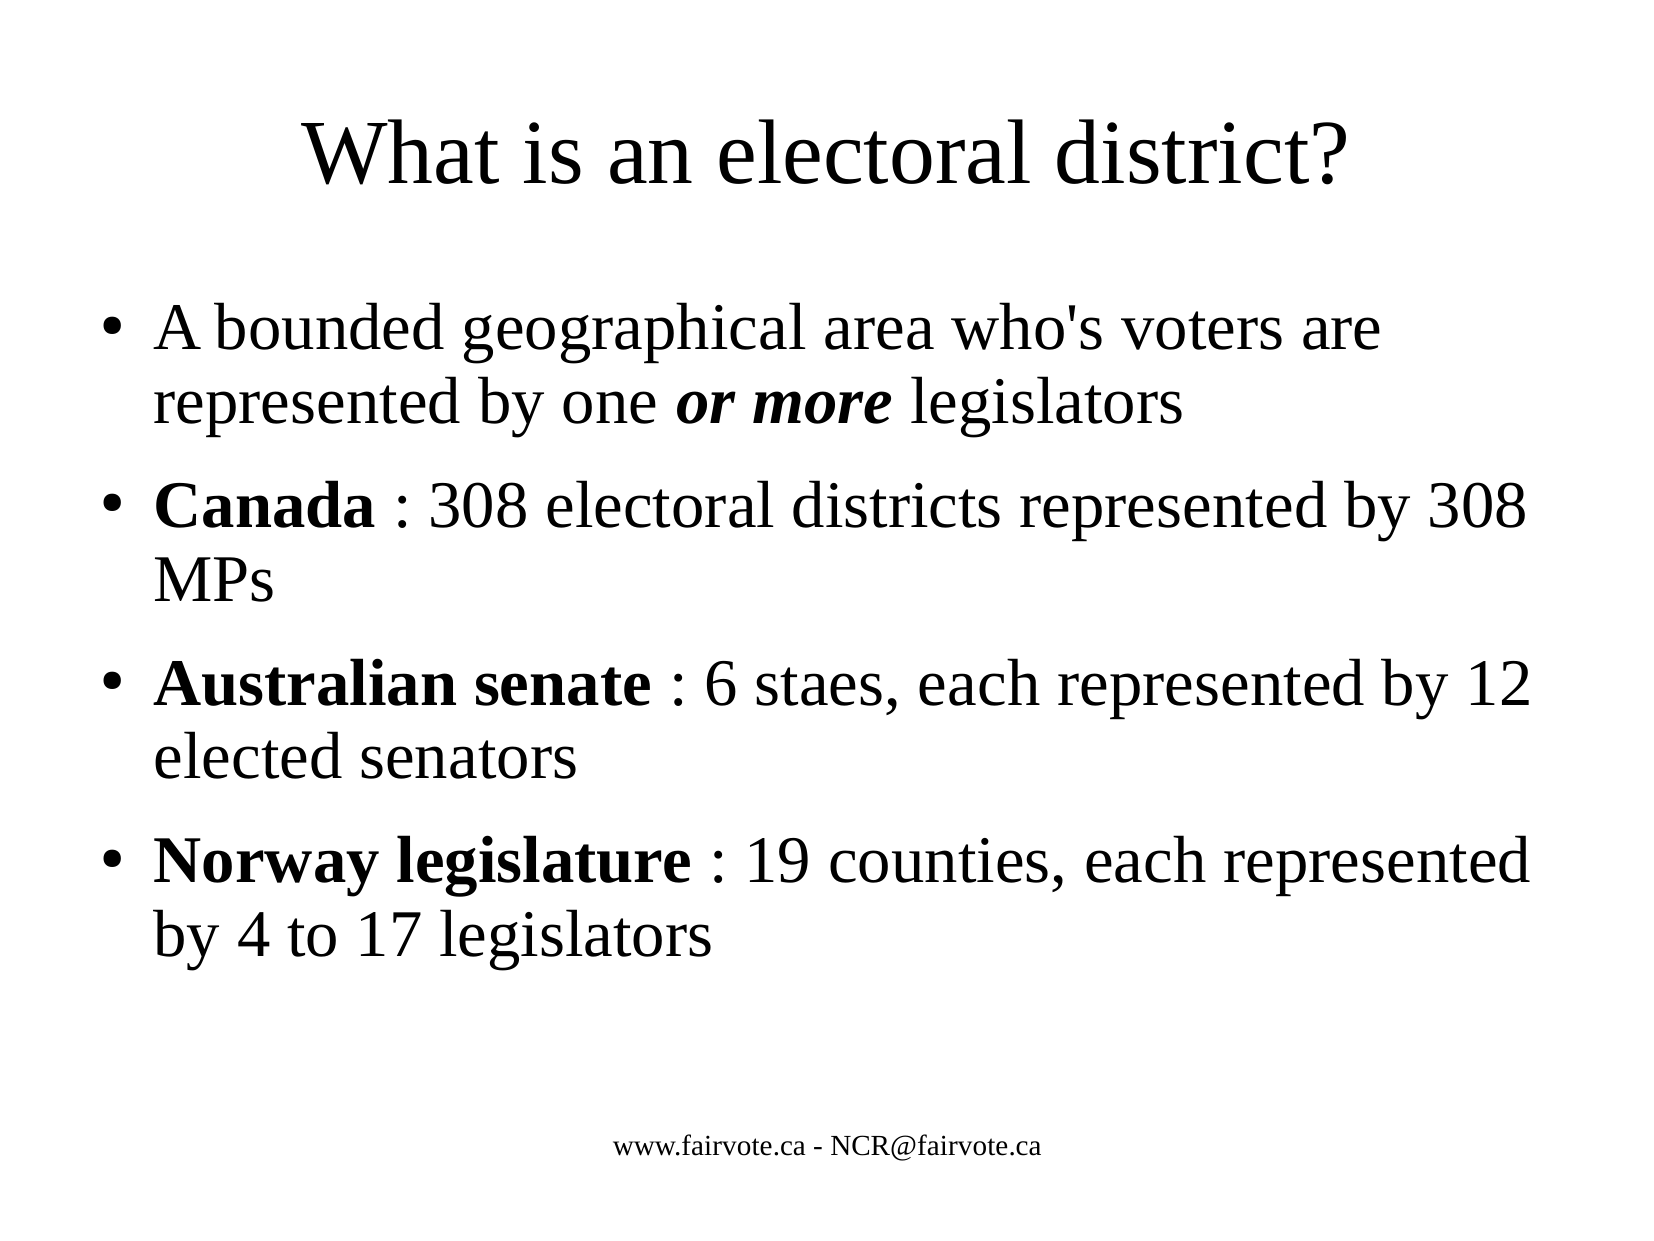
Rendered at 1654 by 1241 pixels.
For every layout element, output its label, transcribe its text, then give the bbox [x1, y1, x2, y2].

title What is an electoral district? [82, 56, 1571, 250]
list A bounded geographical area who's voters are represented by one or more legislators Canada : 308 electoral districts represented by 308 MPs Australian senate : 6 staes, each represented by 12 elected senators Norway legislature : 19 counties, each represented by 4 to 17 legislators [82, 290, 1538, 1109]
